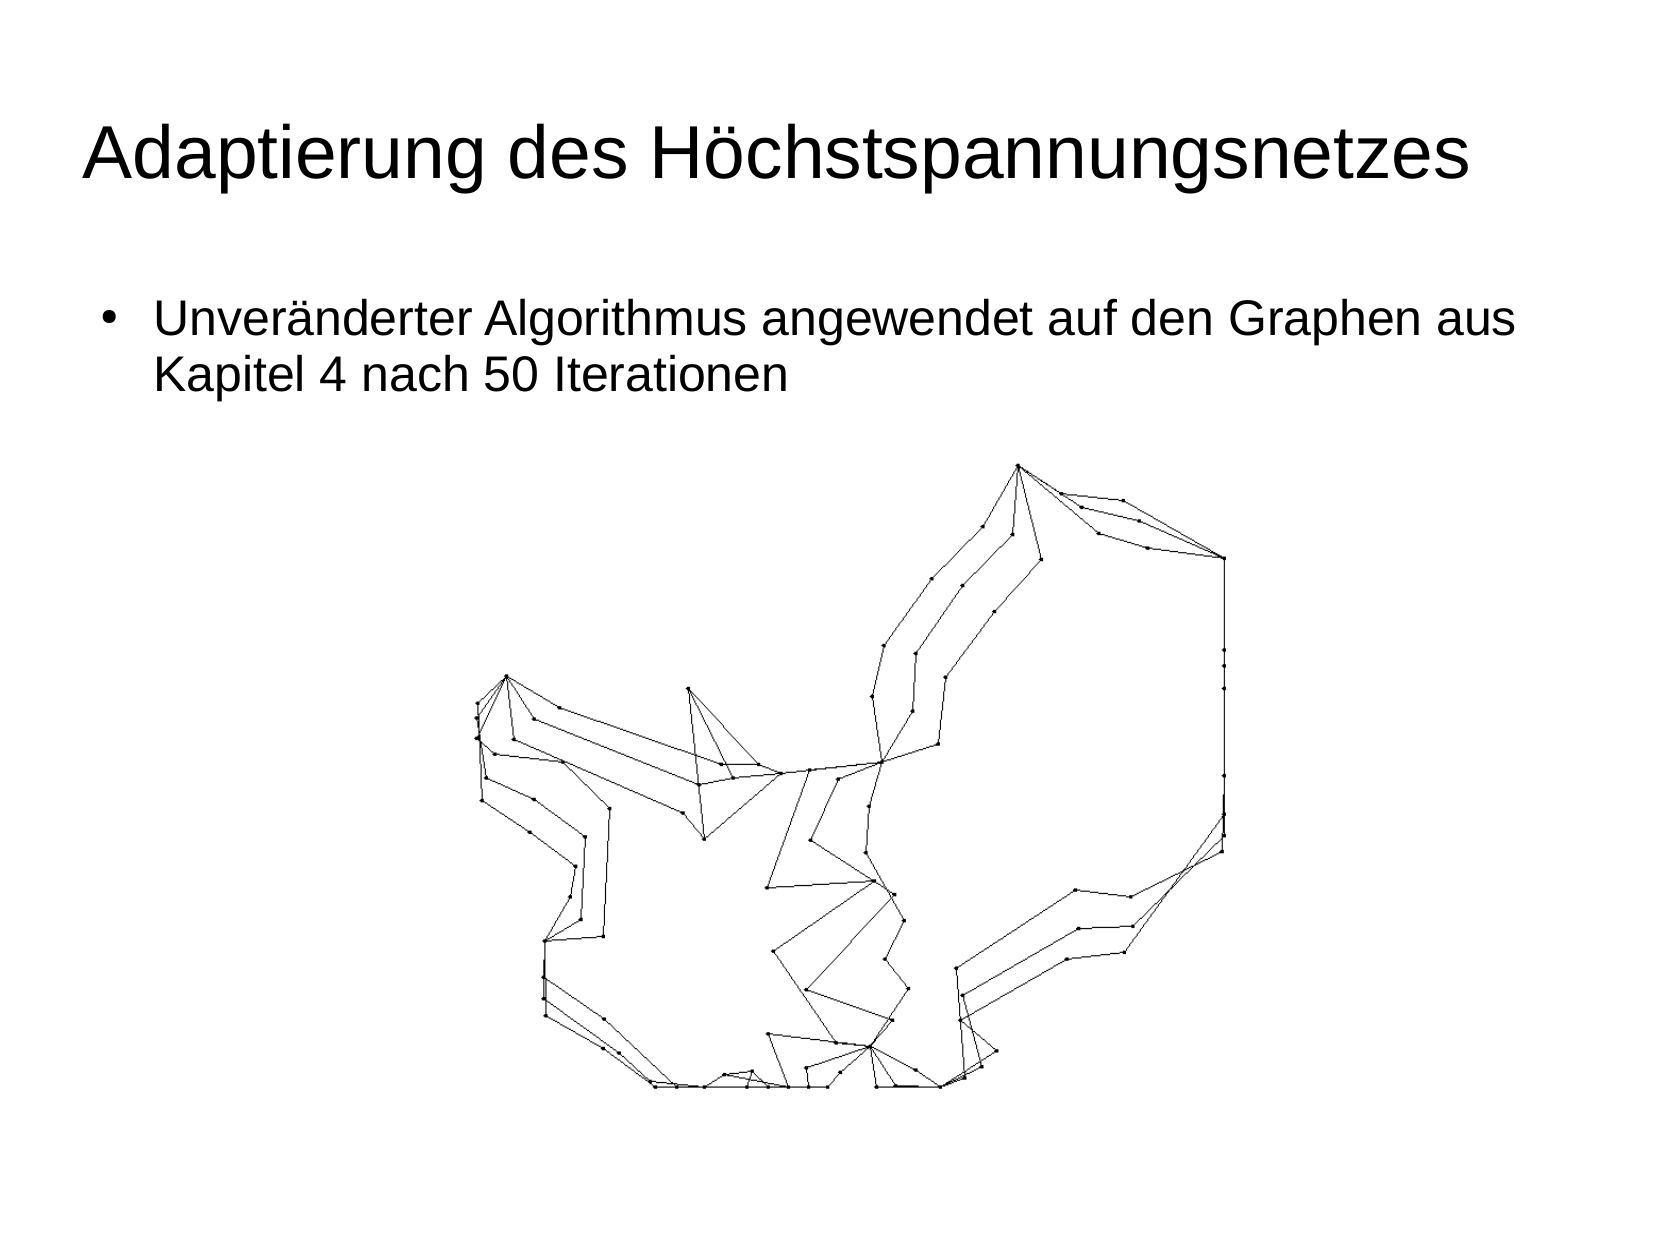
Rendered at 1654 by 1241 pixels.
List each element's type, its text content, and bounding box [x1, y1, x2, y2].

picture [437, 448, 1310, 1134]
list Unveränderter Algorithmus angewendet auf den Graphen aus Kapitel 4 nach 50 Iterationen [82, 290, 1571, 1109]
title Adaptierung des Höchstspannungsnetzes [82, 49, 1571, 257]
